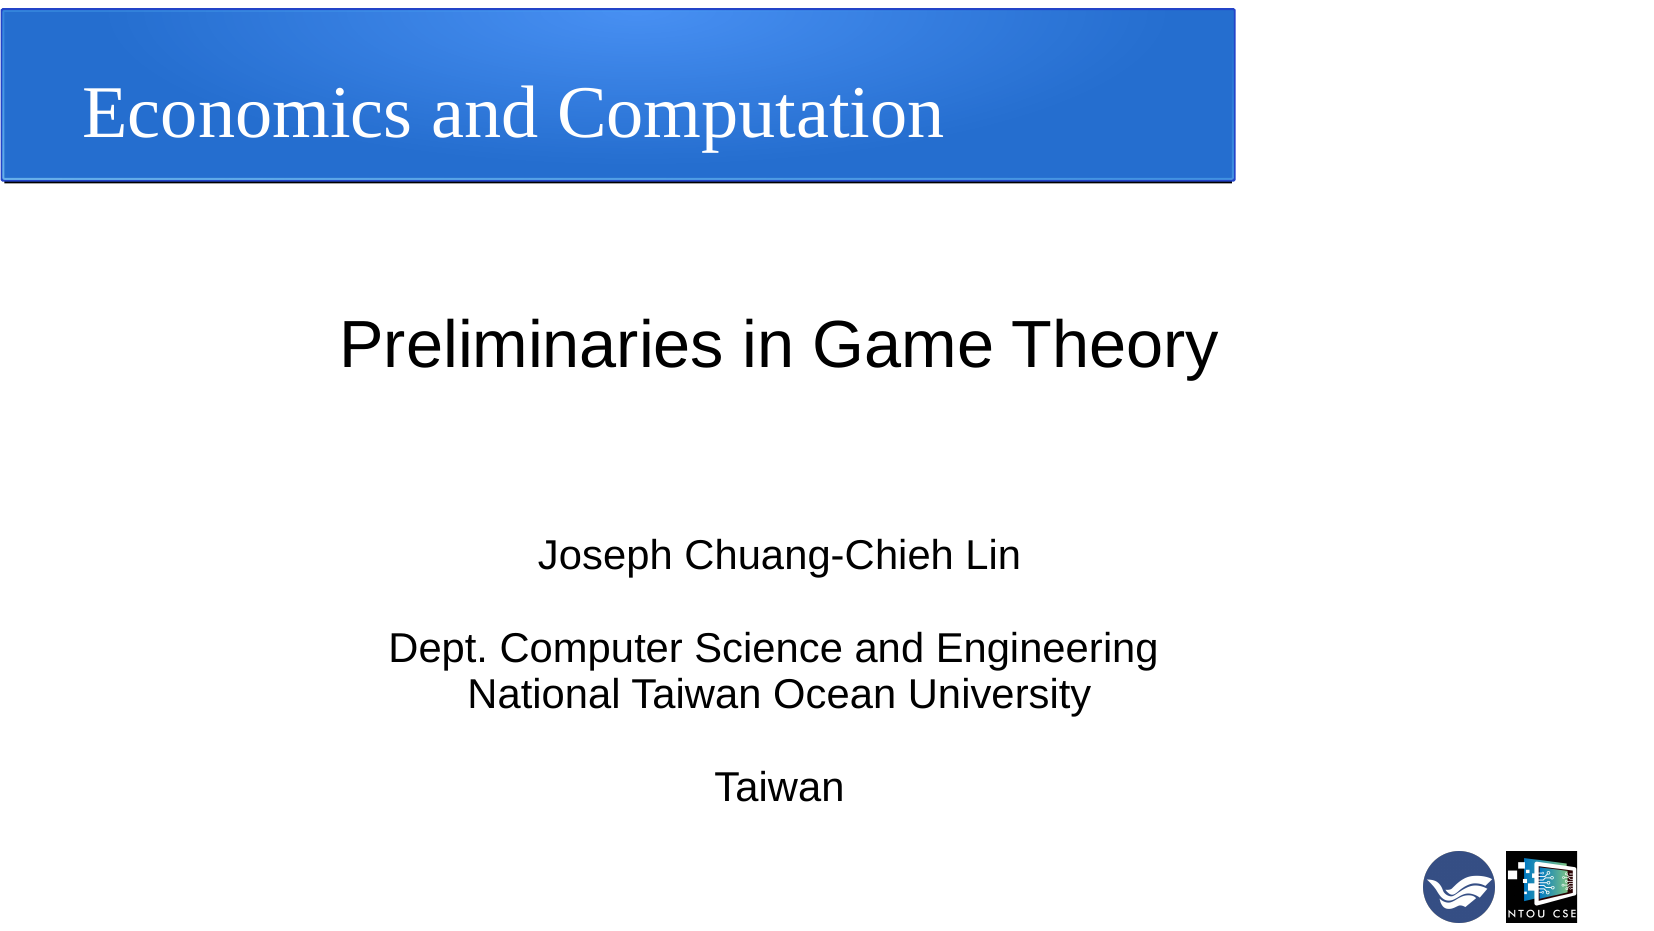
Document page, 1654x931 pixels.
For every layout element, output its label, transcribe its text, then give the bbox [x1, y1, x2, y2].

title Economics and Computation [82, 35, 1235, 189]
picture [1506, 851, 1578, 923]
subtitle Preliminaries in Game Theory Joseph Chuang-Chieh Lin Dept. Computer Science and Engineering National Taiwan Ocean University Taiwan [35, 232, 1524, 811]
picture [1423, 851, 1495, 923]
